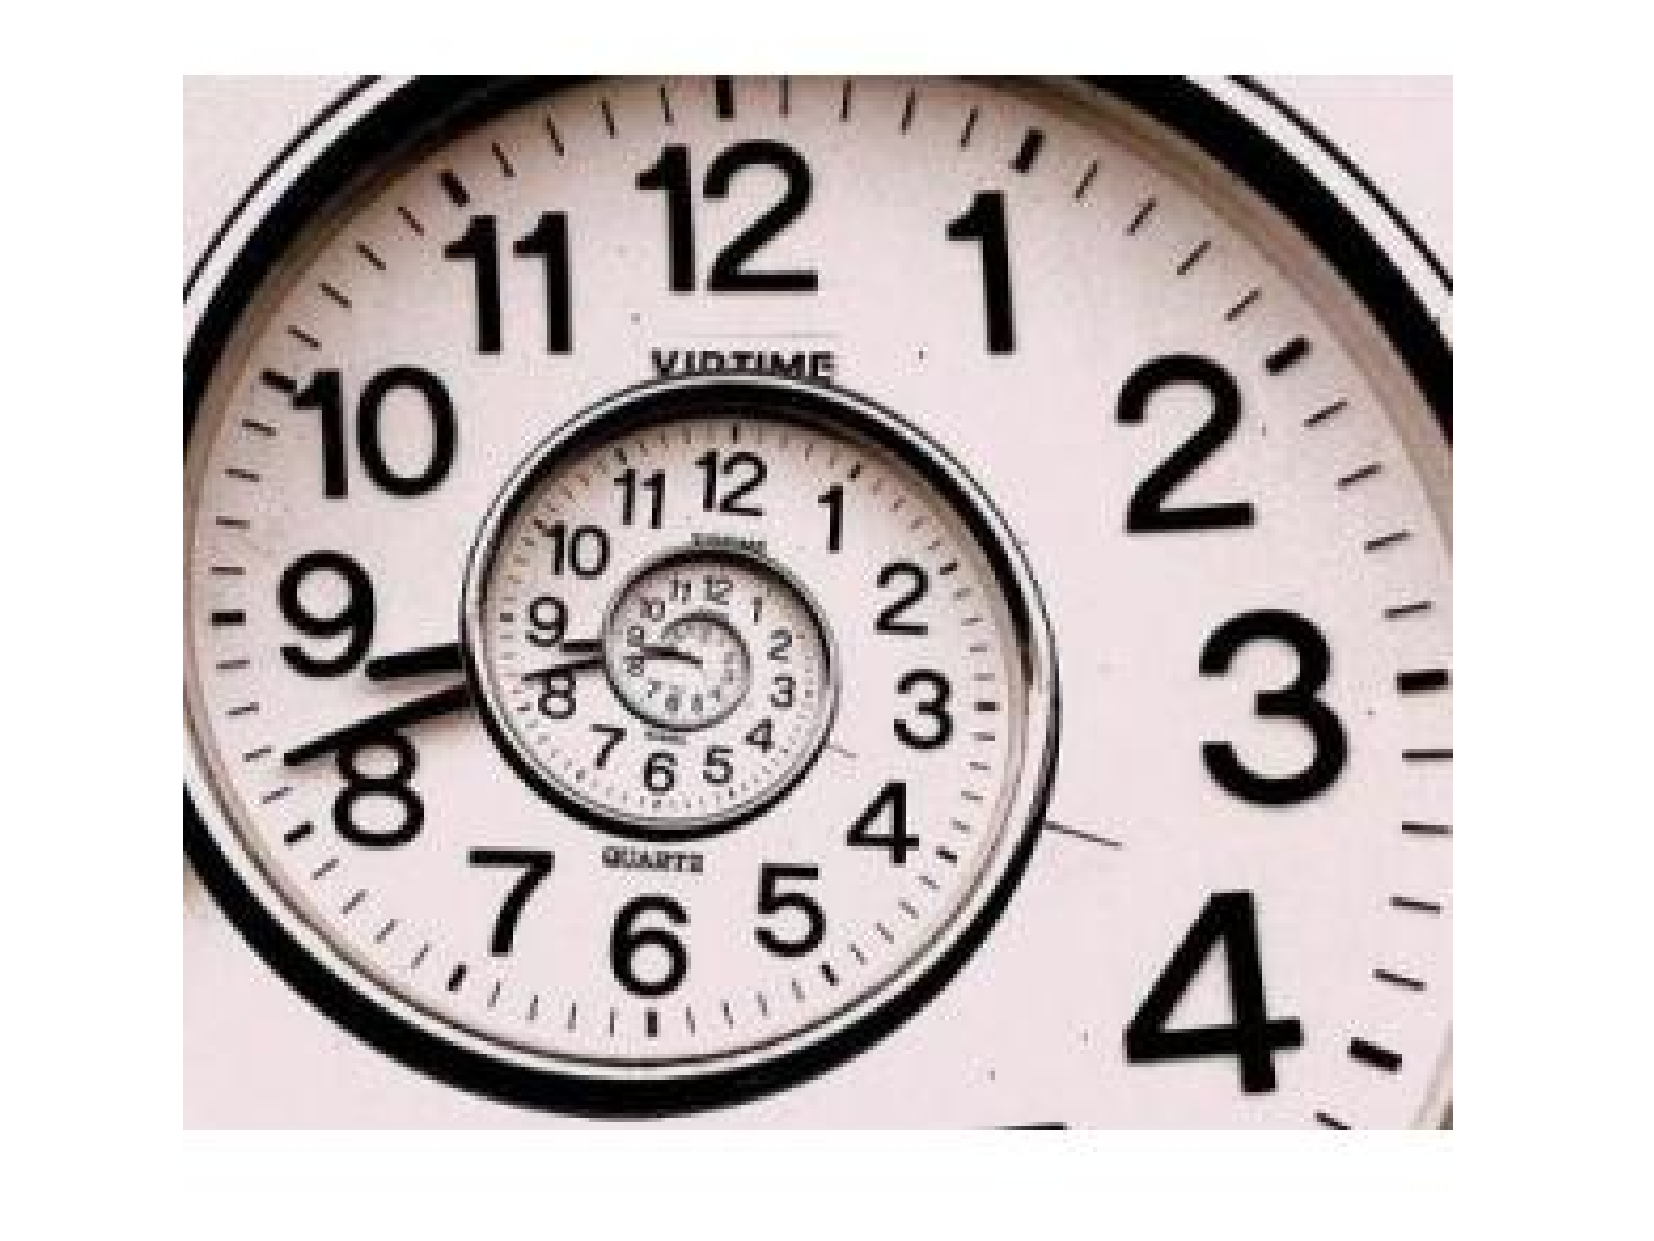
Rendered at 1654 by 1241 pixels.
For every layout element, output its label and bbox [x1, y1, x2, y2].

picture [183, 0, 1453, 1241]
